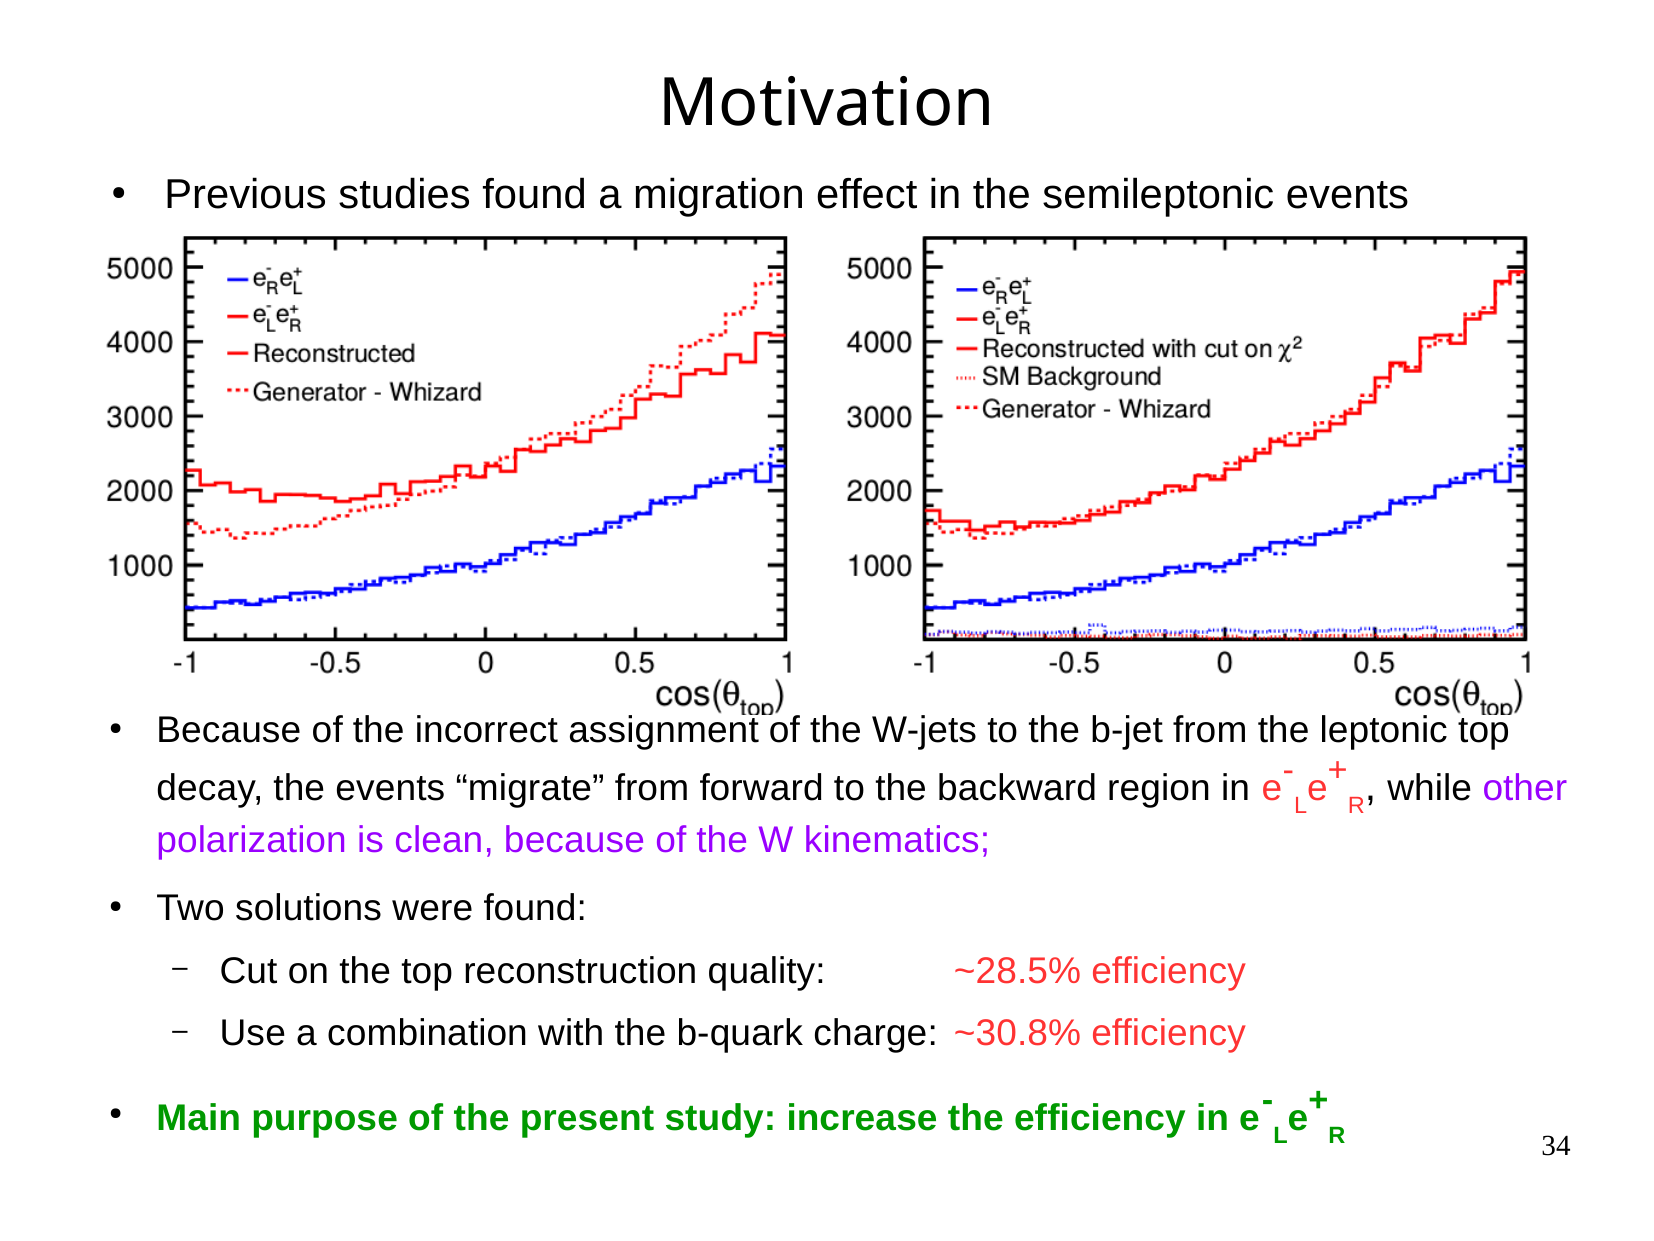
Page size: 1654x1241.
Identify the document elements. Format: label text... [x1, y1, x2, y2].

list Because of the incorrect assignment of the W-jets to the b-jet from the leptonic top decay, the events “migrate” from forward to the backward region in e-Le+R, while other polarization is clean, because of the W kinematics; Two solutions were found: Cut on the top reconstruction quality: ~28.5% efficiency Use a combination with the b-quark charge: ~30.8% efficiency Main purpose of the present study: increase the efficiency in e-Le+R [93, 708, 1605, 1151]
title Motivation [82, 49, 1571, 151]
list Previous studies found a migration effect in the semileptonic events [93, 171, 1605, 319]
picture [93, 219, 1534, 708]
